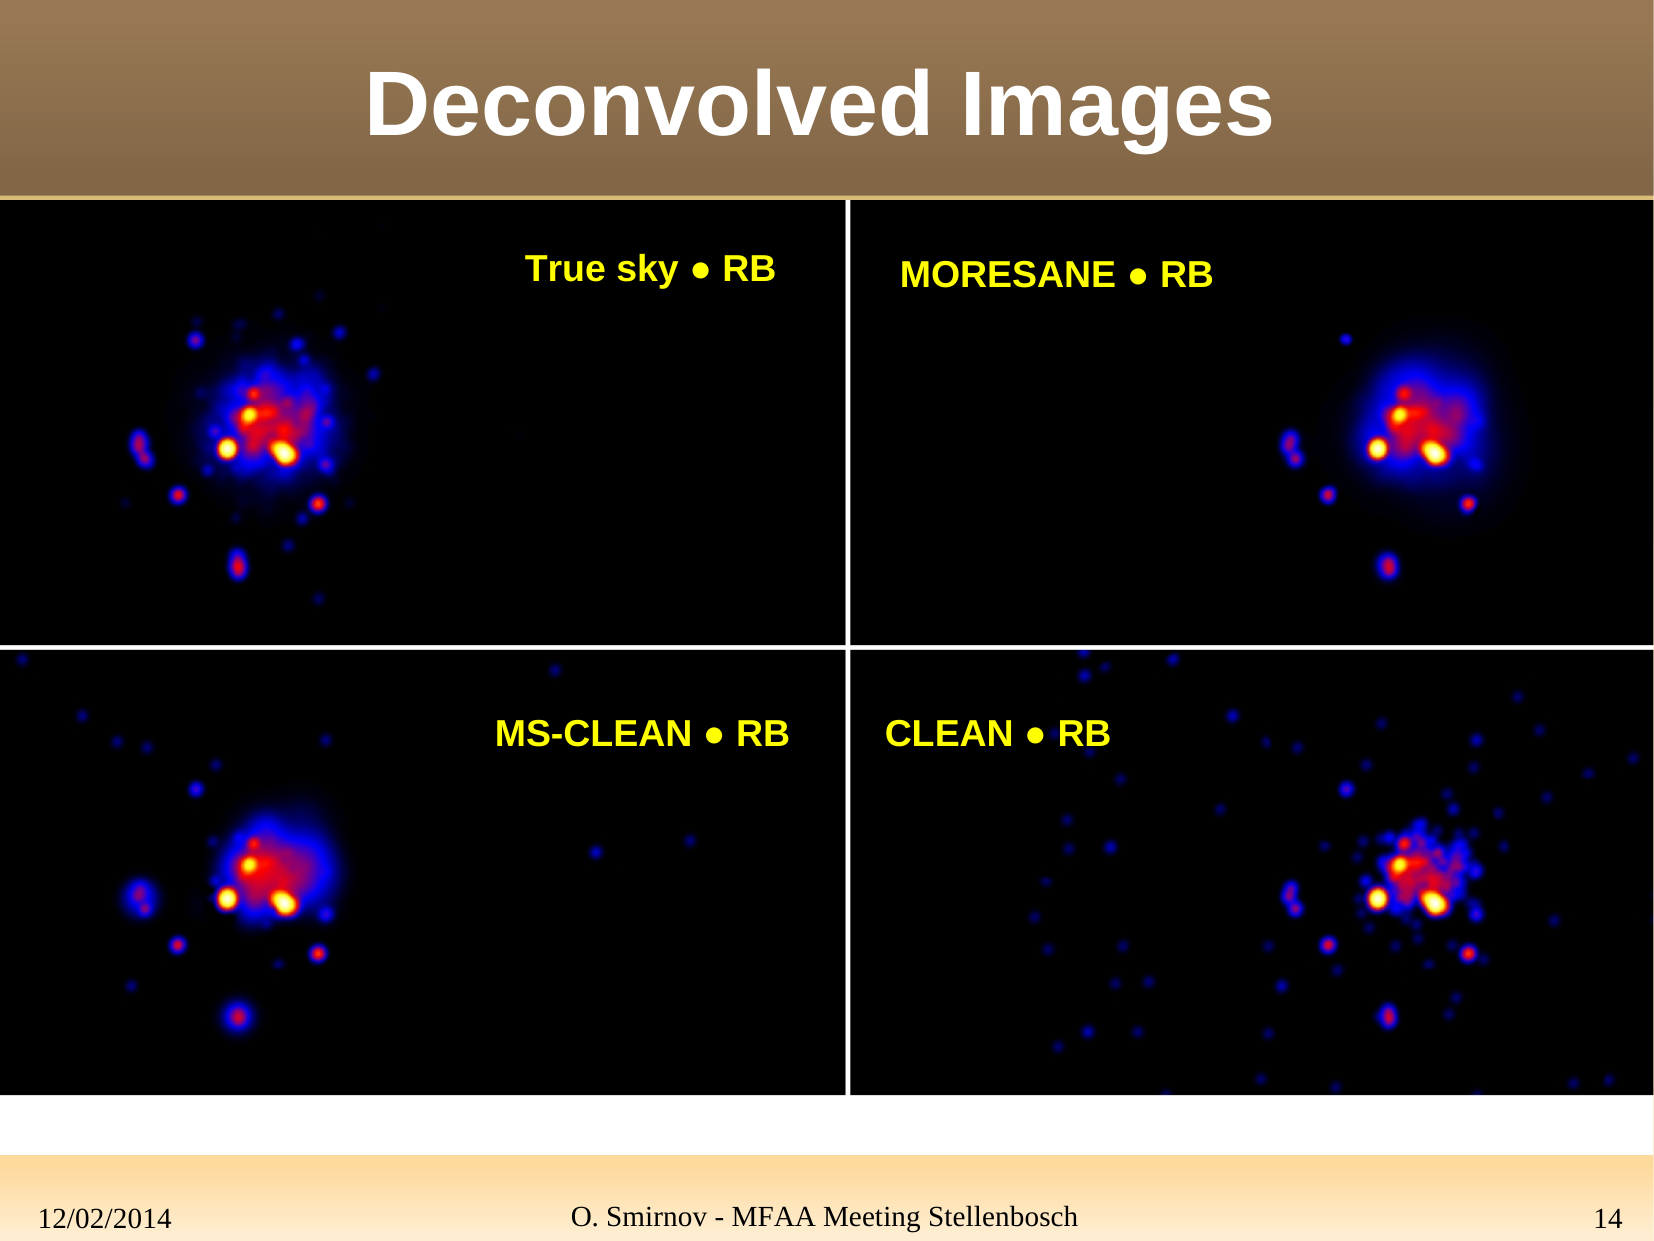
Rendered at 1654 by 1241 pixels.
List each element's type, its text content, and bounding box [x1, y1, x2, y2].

text_box MS-CLEAN ● RB [480, 705, 811, 762]
text_box MORESANE ● RB [885, 246, 1276, 304]
title Deconvolved Images [76, 0, 1565, 200]
picture [0, 0, 1654, 1241]
text_box CLEAN ● RB [870, 705, 1171, 762]
text_box True sky ● RB [510, 240, 811, 297]
